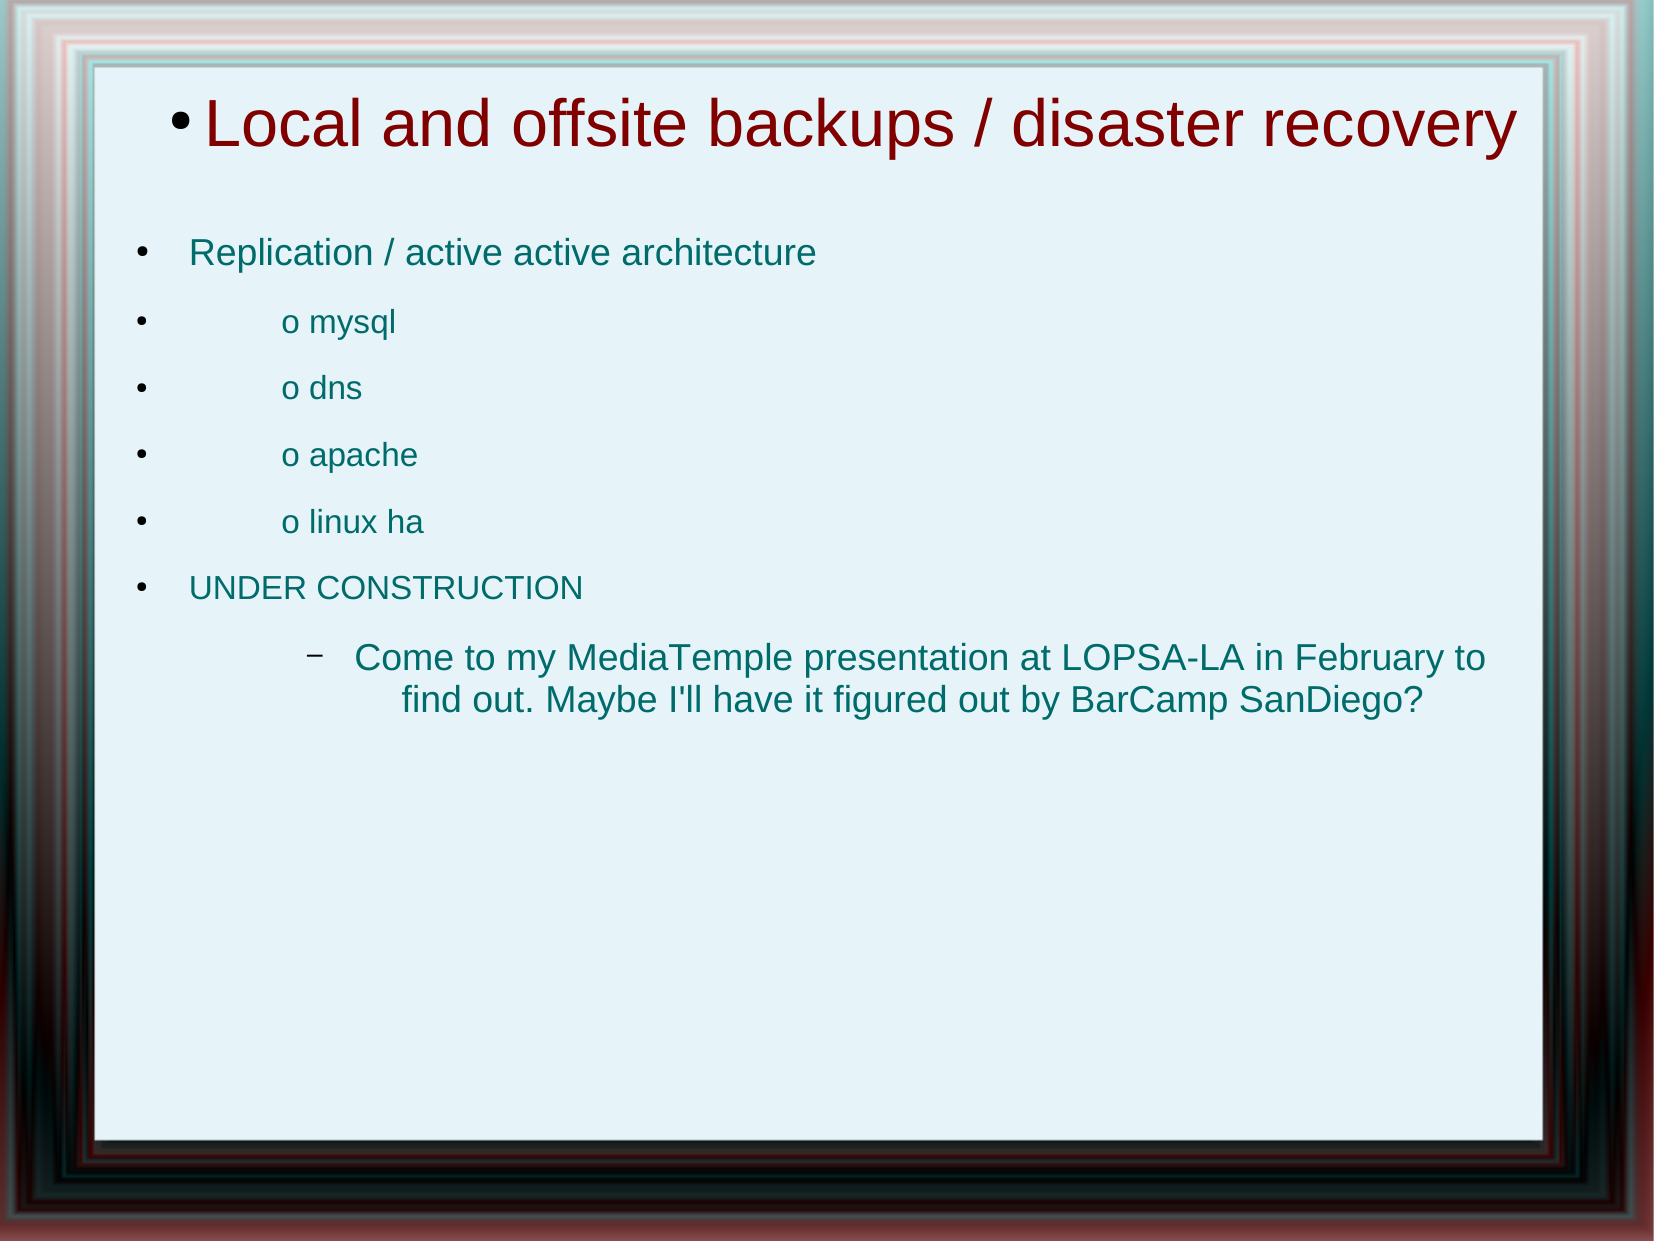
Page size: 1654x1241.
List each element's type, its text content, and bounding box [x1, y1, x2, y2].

title Local and offsite backups / disaster recovery [118, 85, 1536, 161]
picture [0, 0, 1654, 1241]
list Replication / active active architecture o mysql o dns o apache o linux ha UNDER CONSTRUCTION Come to my MediaTemple presentation at LOPSA-LA in February to find out. Maybe I'll have it figured out by BarCamp SanDiego? [118, 165, 1506, 970]
